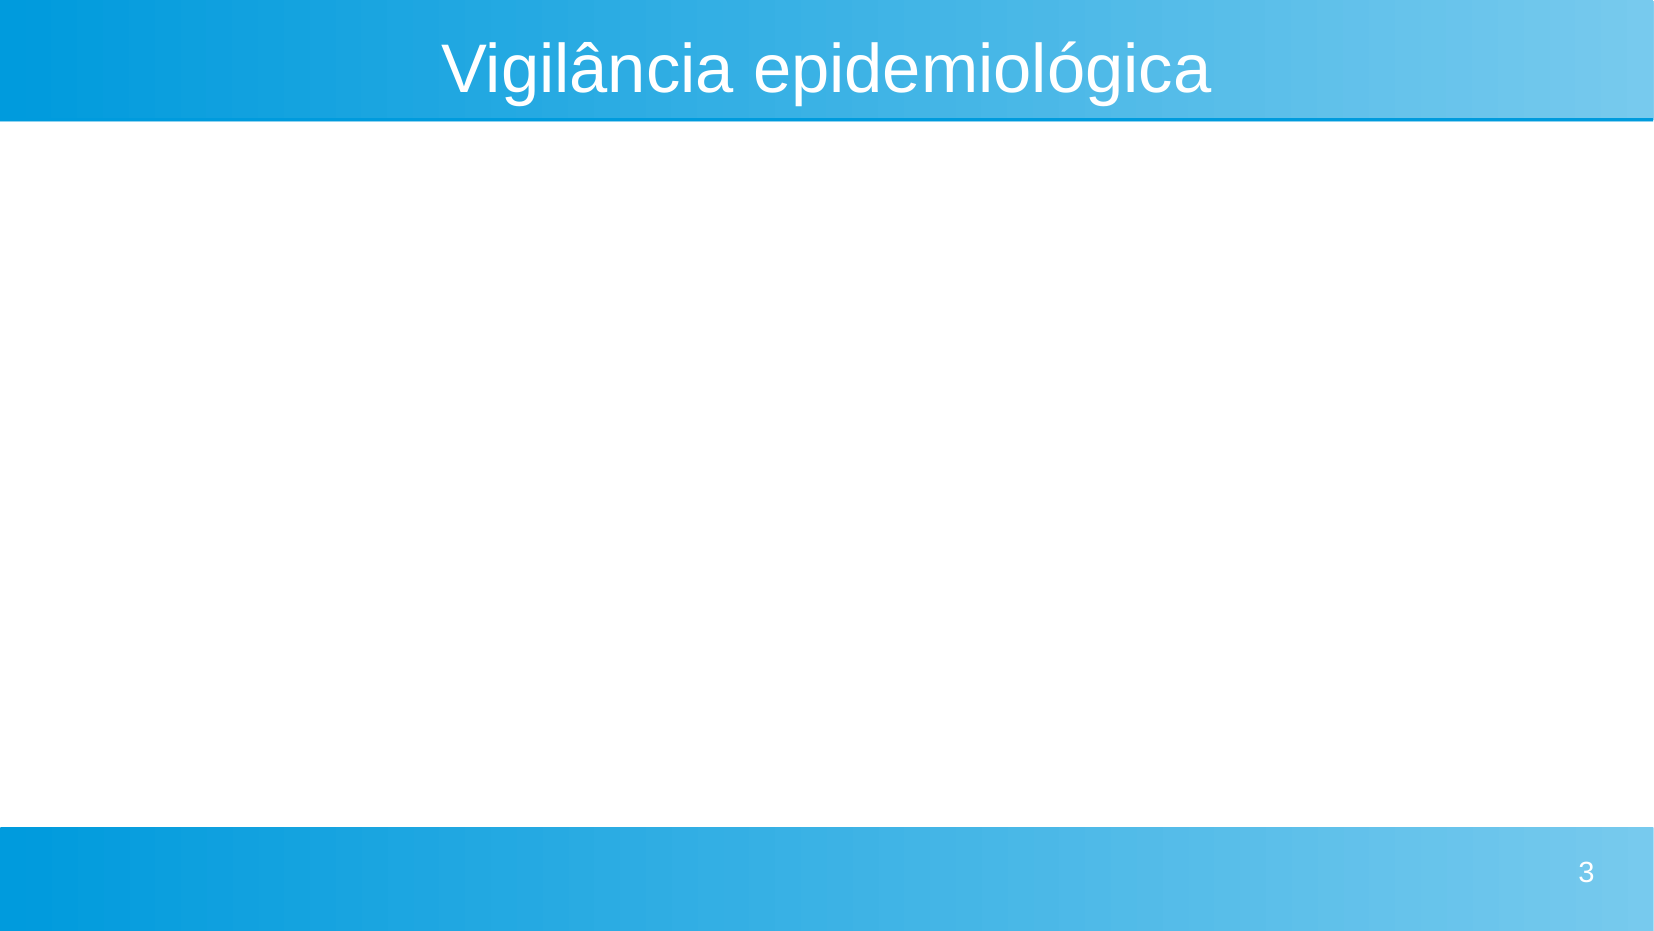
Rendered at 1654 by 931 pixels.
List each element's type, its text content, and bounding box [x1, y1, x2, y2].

title Vigilância epidemiológica [59, 29, 1595, 108]
